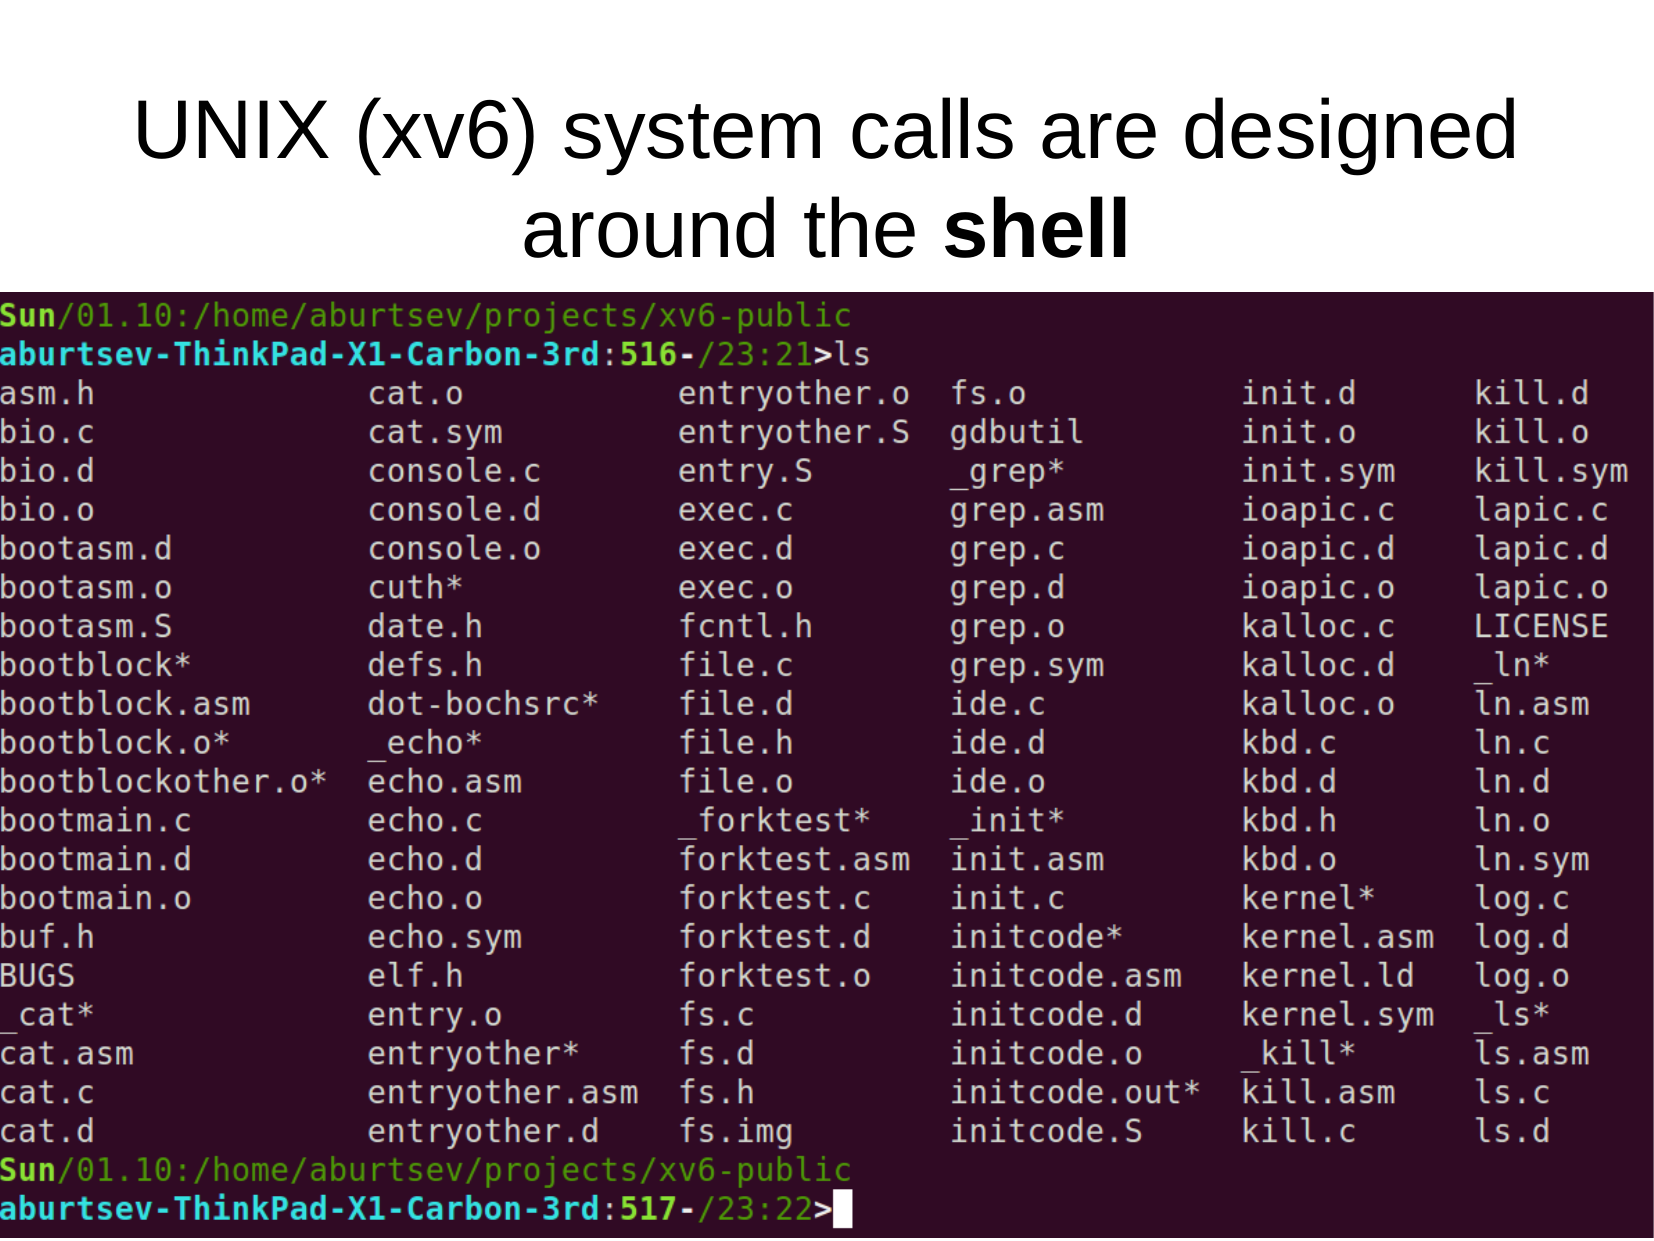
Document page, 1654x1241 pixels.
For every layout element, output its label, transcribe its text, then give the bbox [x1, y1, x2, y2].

subtitle UNIX (xv6) system calls are designed around the shell [82, 49, 1571, 300]
picture [0, 292, 1654, 1238]
